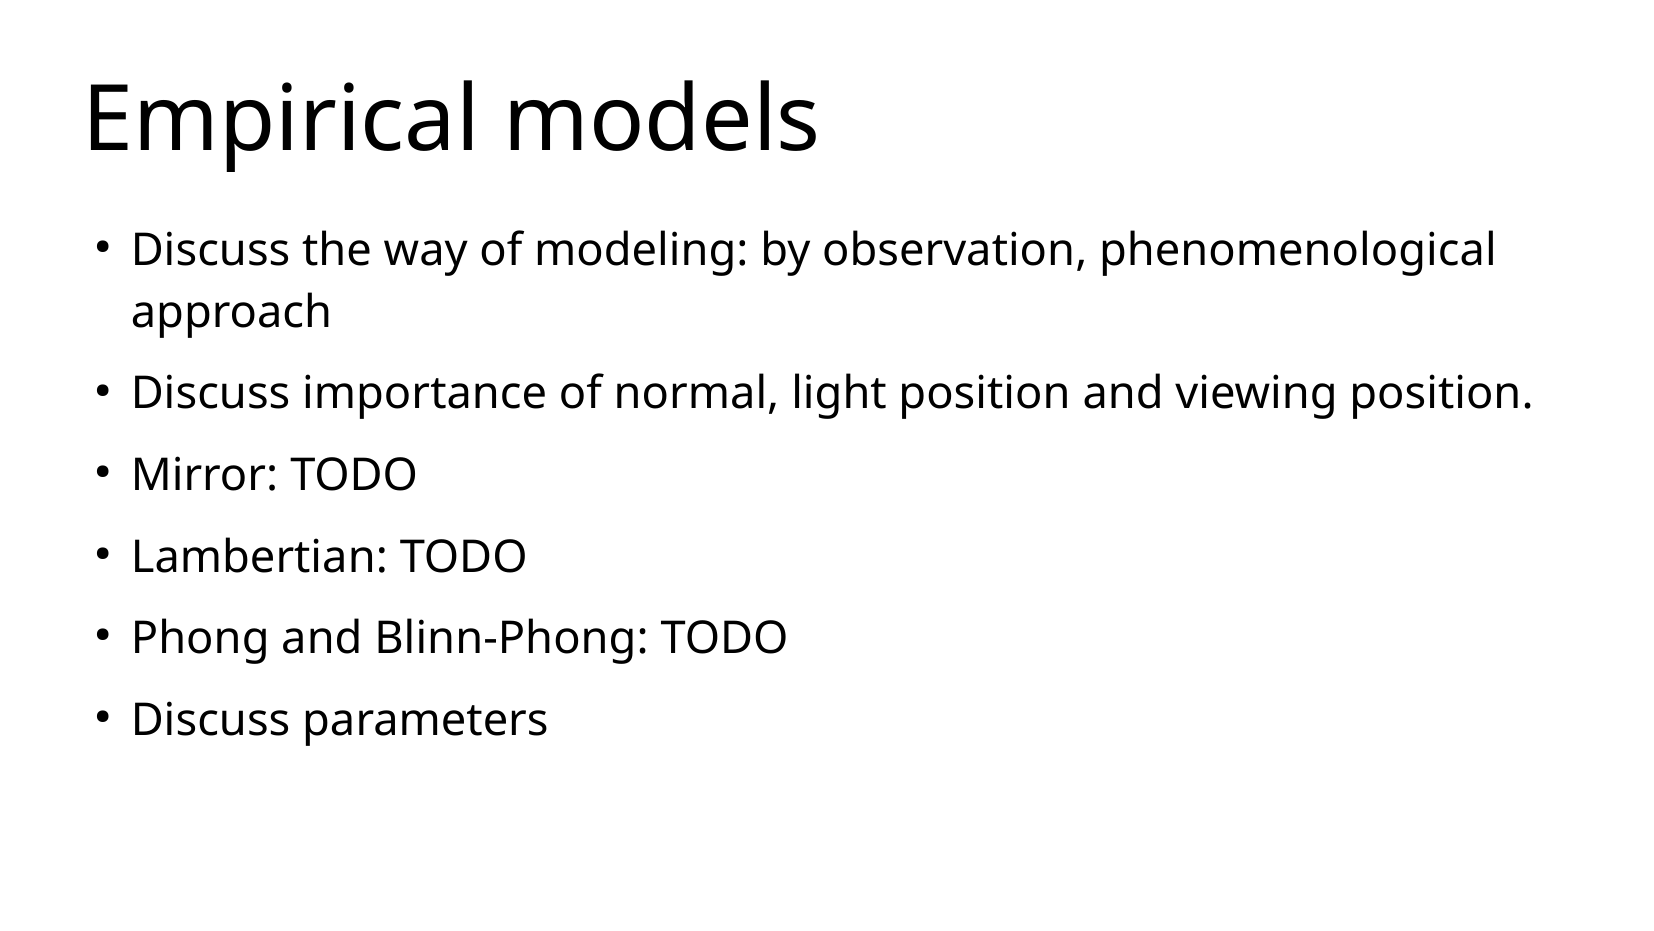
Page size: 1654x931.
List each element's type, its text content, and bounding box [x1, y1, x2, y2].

title Empirical models [82, 37, 1571, 193]
list Discuss the way of modeling: by observation, phenomenological approach Discuss importance of normal, light position and viewing position. Mirror: TODO Lambertian: TODO Phong and Blinn-Phong: TODO Discuss parameters [82, 217, 1571, 758]
